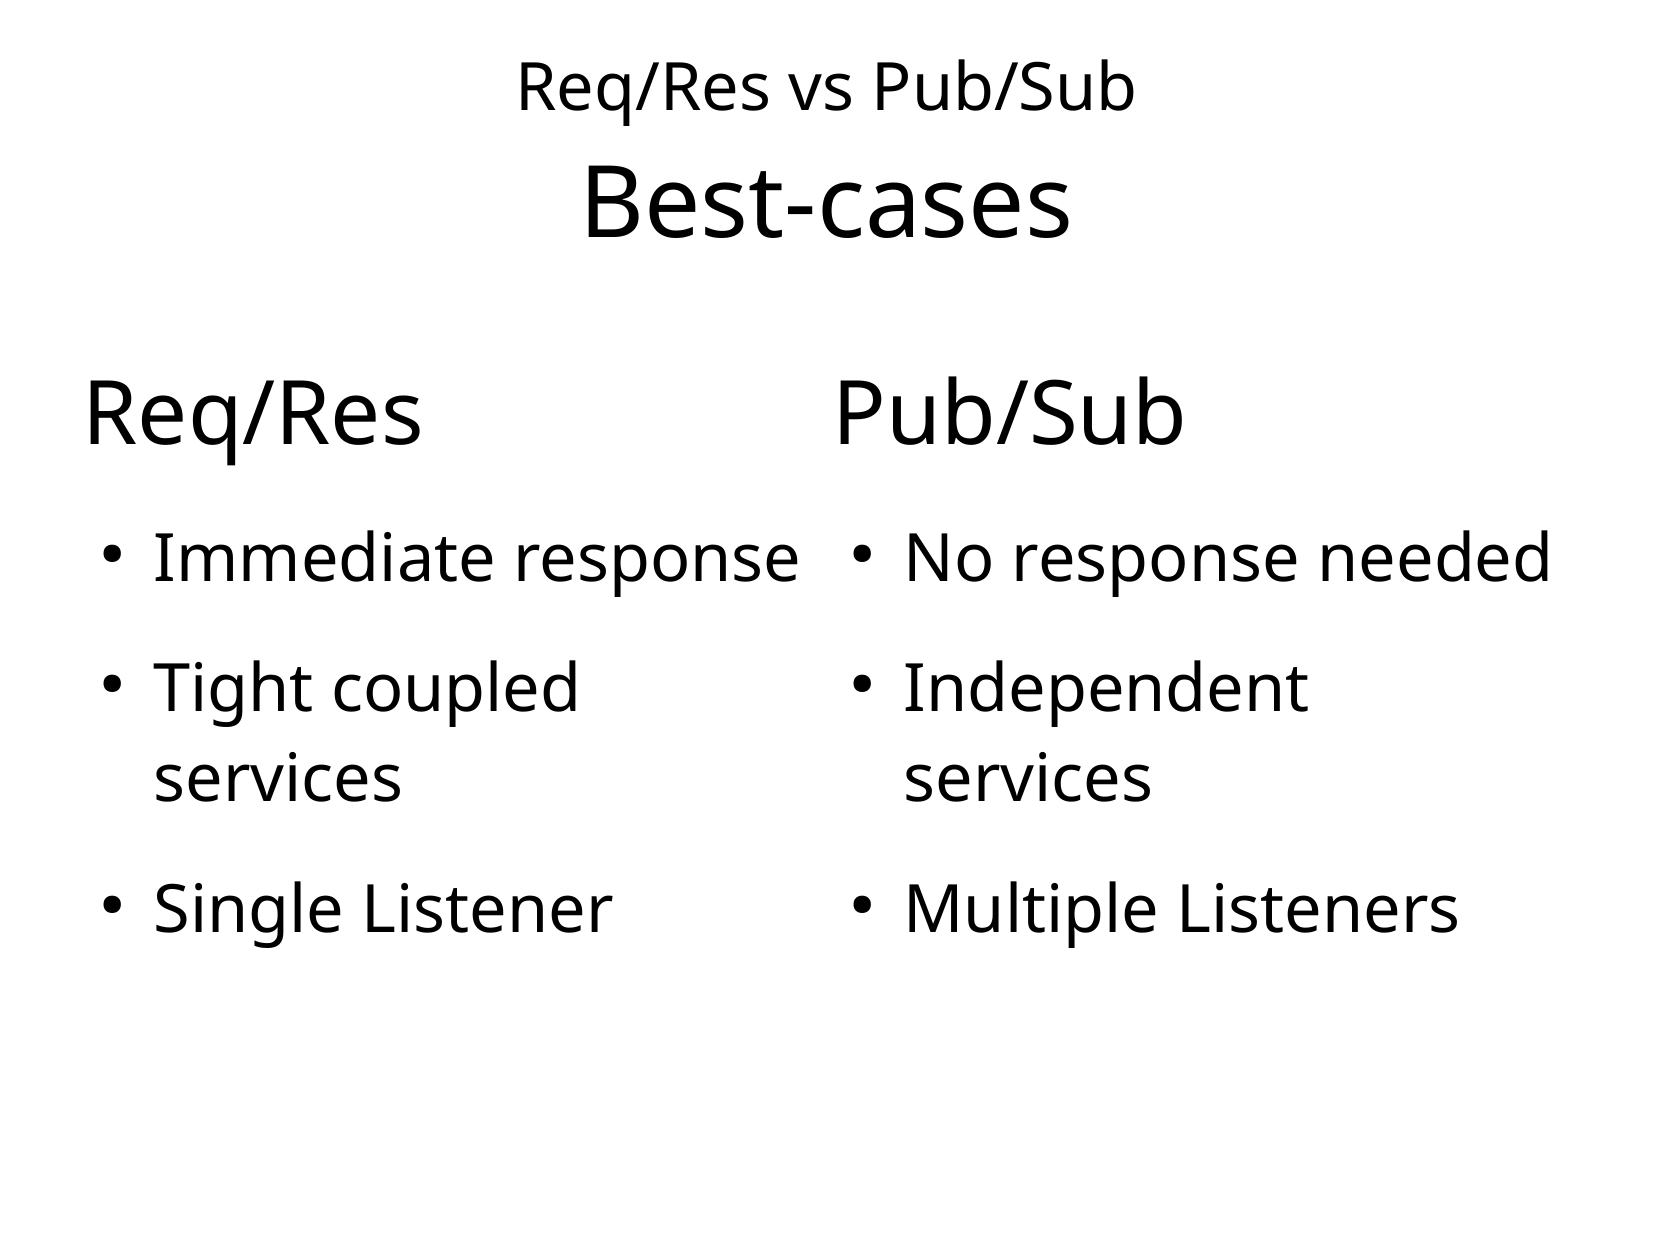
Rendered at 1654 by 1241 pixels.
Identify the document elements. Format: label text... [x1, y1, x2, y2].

list Req/Res Immediate response Tight coupled services Single Listener [82, 349, 826, 1069]
list Pub/Sub No response needed Independent services Multiple Listeners [832, 349, 1576, 1069]
title Req/Res vs Pub/Sub Best-cases [82, 49, 1571, 257]
